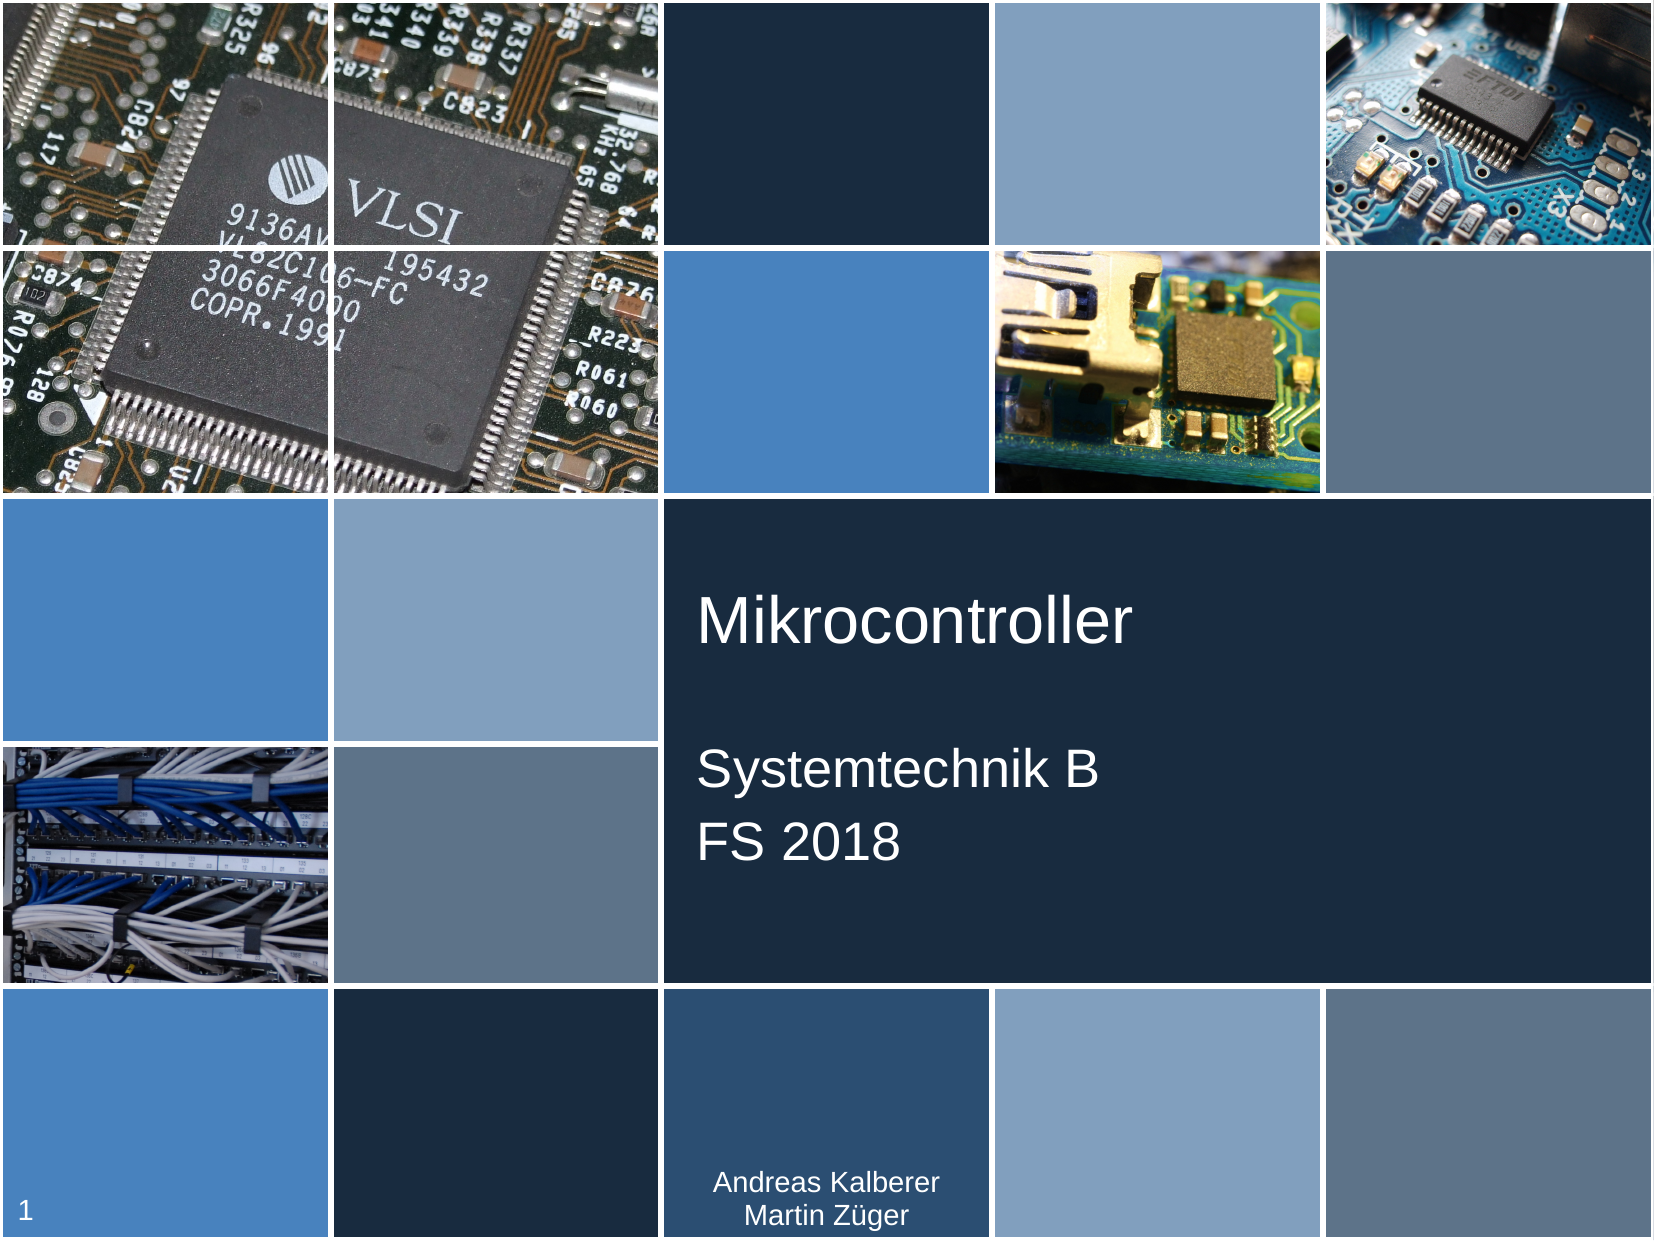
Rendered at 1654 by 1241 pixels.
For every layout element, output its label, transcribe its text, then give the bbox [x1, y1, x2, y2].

picture [995, 251, 1320, 493]
picture [334, 251, 658, 493]
picture [3, 251, 328, 493]
picture [334, 3, 658, 245]
picture [3, 3, 328, 245]
list Systemtechnik B FS 2018 [667, 738, 1654, 1182]
picture [1326, 3, 1651, 245]
picture [3, 747, 328, 983]
title Mikrocontroller [667, 501, 1648, 738]
